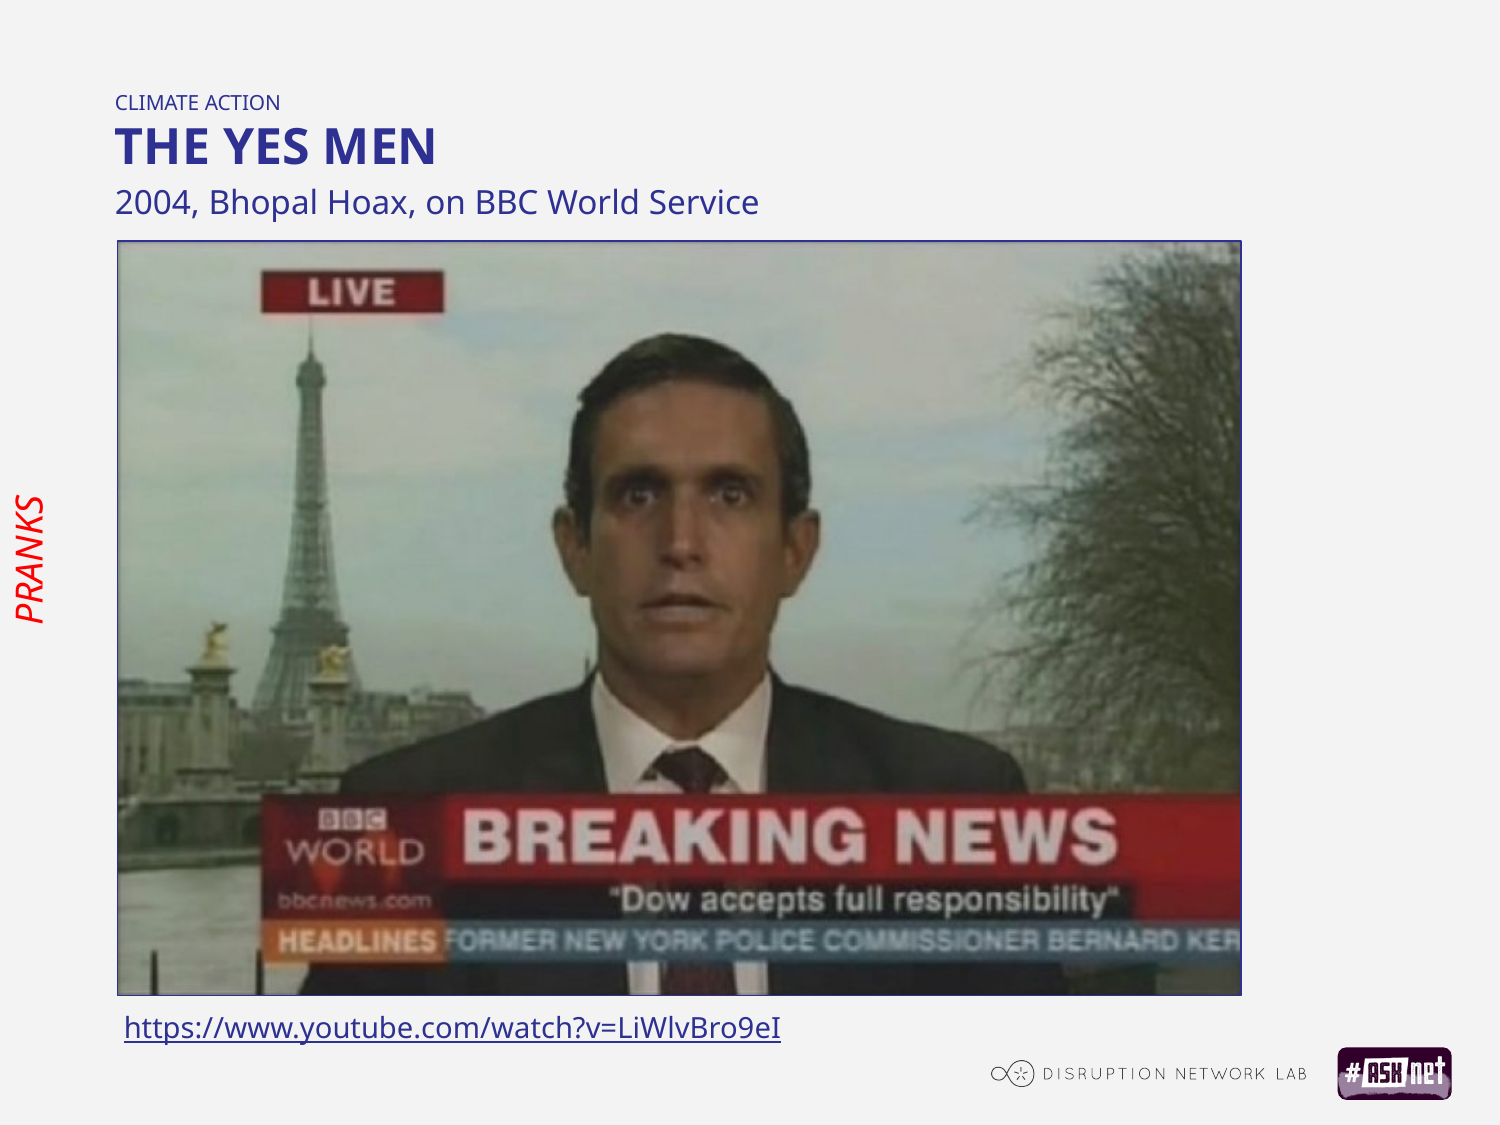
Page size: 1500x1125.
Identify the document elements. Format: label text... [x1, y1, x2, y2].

picture [118, 241, 1241, 995]
text_box PRANKS [0, 0, 56, 1121]
picture [991, 1060, 1306, 1087]
text_box CLIMATE ACTION THE YES MEN 2004, Bhopal Hoax, on BBC World Service [99, 75, 1198, 160]
picture [1337, 1047, 1452, 1100]
text_box https://www.youtube.com/watch?v=LiWlvBro9eI [108, 994, 1406, 1039]
